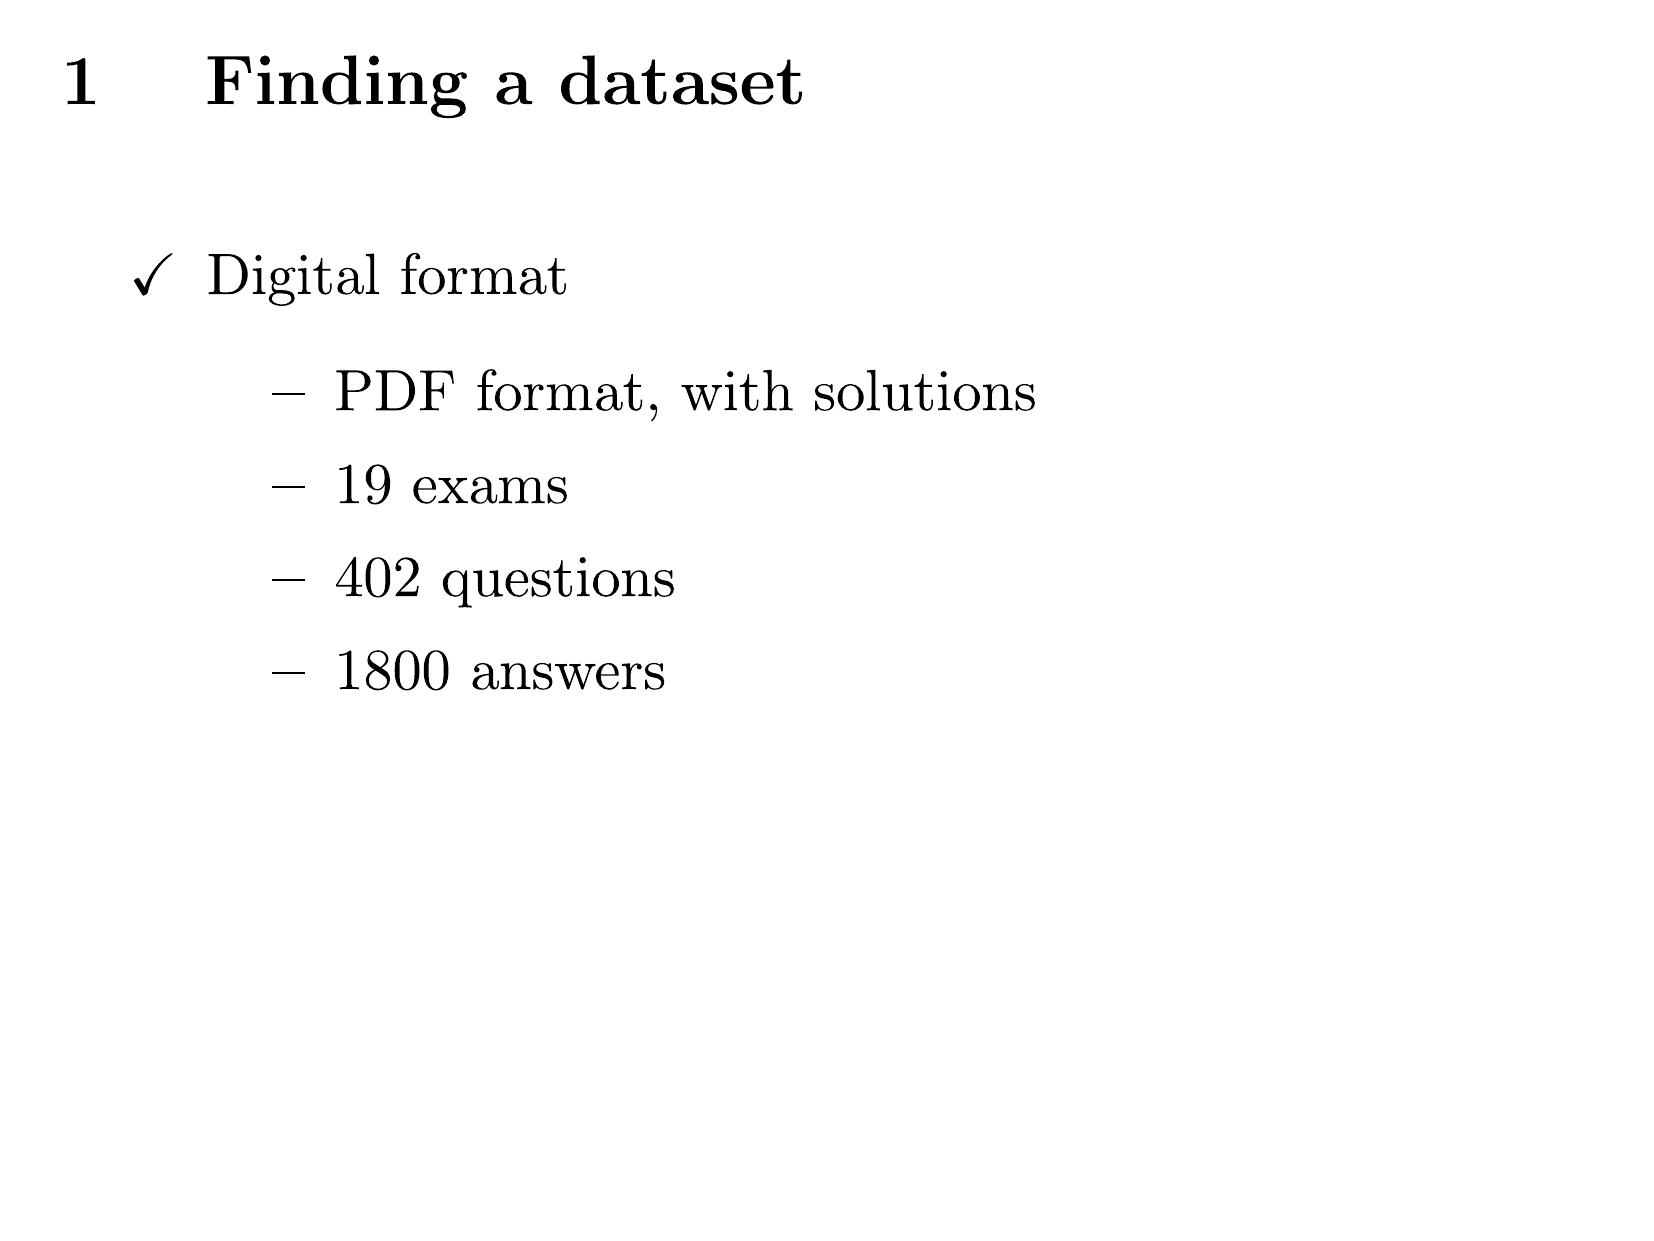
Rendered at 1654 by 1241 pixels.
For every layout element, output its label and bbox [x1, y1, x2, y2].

text_box [61, 55, 1037, 691]
